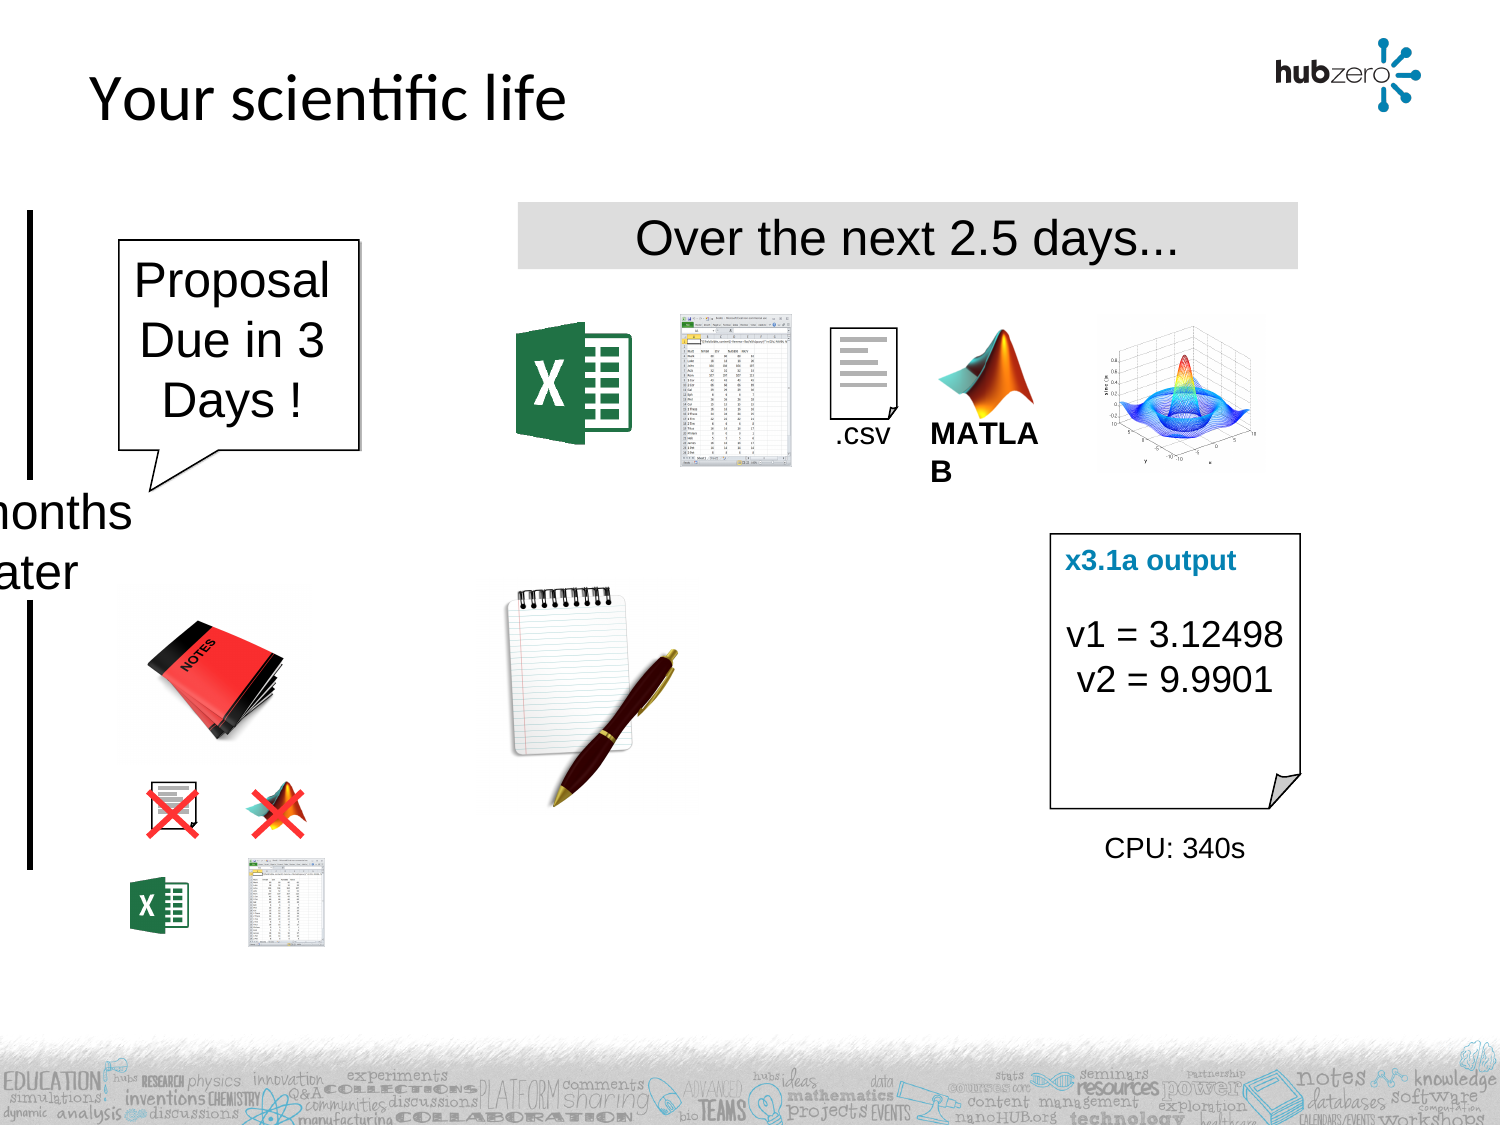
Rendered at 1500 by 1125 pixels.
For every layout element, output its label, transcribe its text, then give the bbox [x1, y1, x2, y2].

text_box v1 = 3.12498 v2 = 9.9901 [1050, 533, 1301, 809]
picture [680, 314, 792, 467]
text_box [179, 798, 196, 827]
picture [248, 858, 325, 947]
picture [0, 1034, 1500, 1125]
picture [245, 781, 307, 830]
text_box x3.1a output [1050, 533, 1253, 585]
text_box 6 months later [0, 471, 148, 607]
text_box Over the next 2.5 days... [517, 202, 1298, 270]
title Your scientific life [75, 44, 1426, 144]
picture [117, 584, 312, 766]
text_box Proposal Due in 3 Days ! [118, 239, 359, 492]
text_box [830, 328, 897, 405]
text_box [151, 800, 167, 829]
text_box [151, 782, 196, 799]
picture [267, 820, 289, 830]
text_box [163, 819, 183, 829]
picture [516, 322, 632, 445]
picture [476, 577, 699, 815]
picture [1097, 314, 1266, 473]
text_box CPU: 340s [1089, 821, 1261, 872]
picture [130, 877, 189, 934]
picture [1272, 35, 1424, 44]
text_box .csv [820, 405, 924, 458]
picture [938, 329, 1034, 406]
text_box MATLAB [915, 406, 1075, 459]
